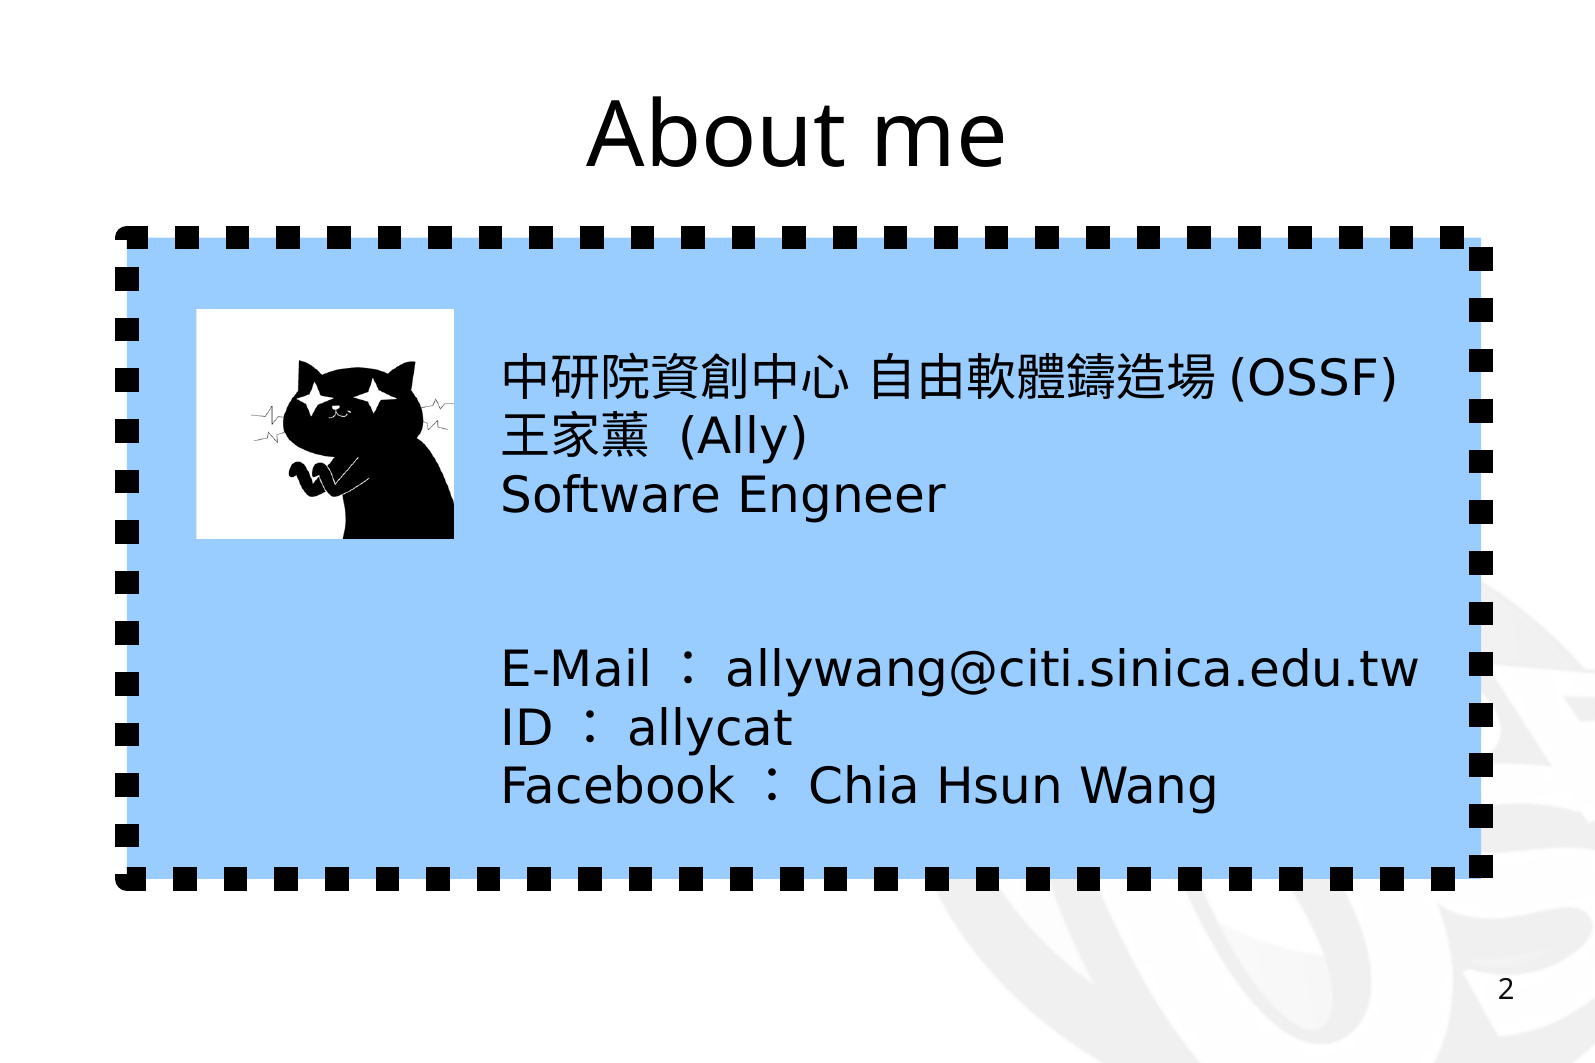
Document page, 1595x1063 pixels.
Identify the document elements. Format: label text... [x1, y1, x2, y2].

picture [196, 309, 454, 539]
subtitle 中研院資創中心 自由軟體鑄造場(OSSF) 王家薰 (Ally) Software Engneer E-Mail：allywang@citi.sinica.edu.tw ID：allycat Facebook：Chia Hsun Wang [500, 260, 1595, 963]
text_box [126, 237, 1482, 879]
title About me [79, 42, 1515, 220]
